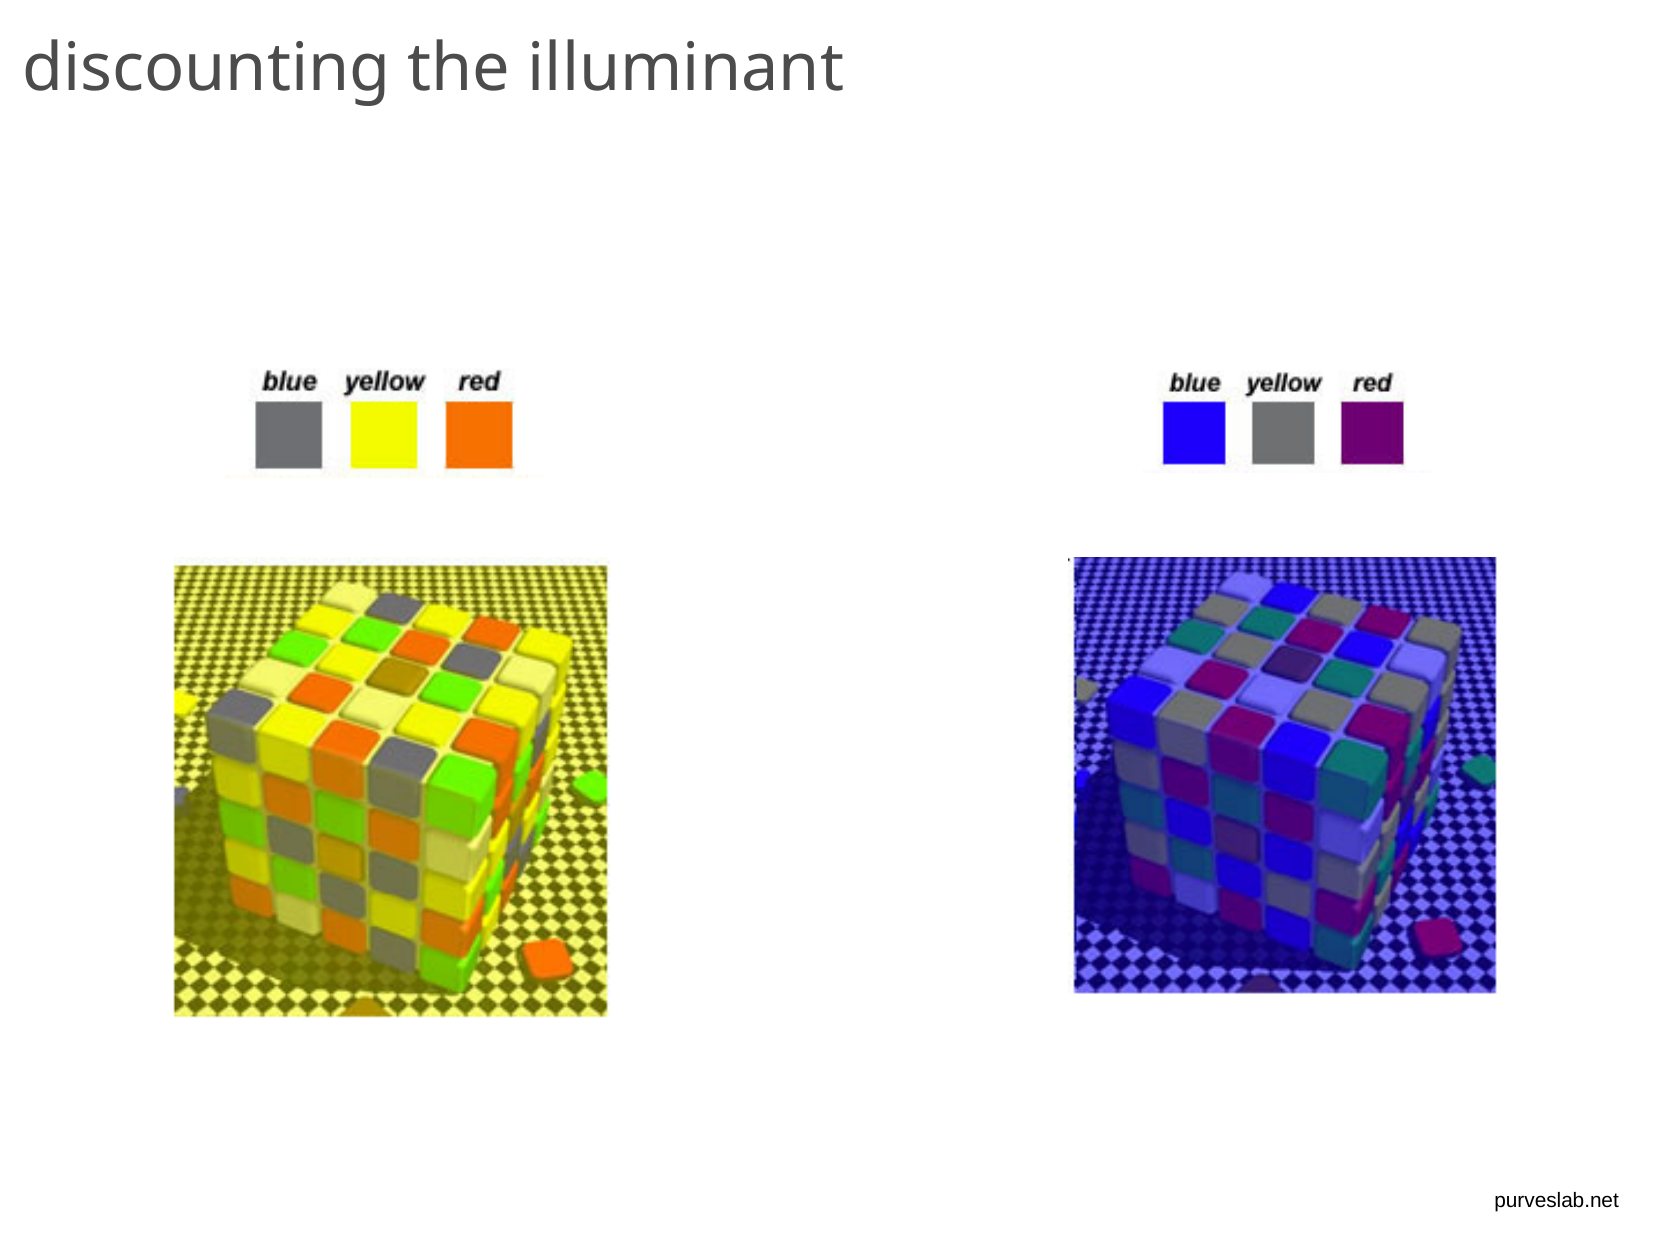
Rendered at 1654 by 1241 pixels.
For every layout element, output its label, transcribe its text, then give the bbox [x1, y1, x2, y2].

text_box purveslab.net [1479, 1181, 1634, 1220]
title discounting the illuminant [22, 19, 1654, 213]
picture [1068, 557, 1501, 996]
picture [1143, 365, 1433, 473]
picture [223, 351, 544, 478]
picture [168, 557, 610, 1022]
